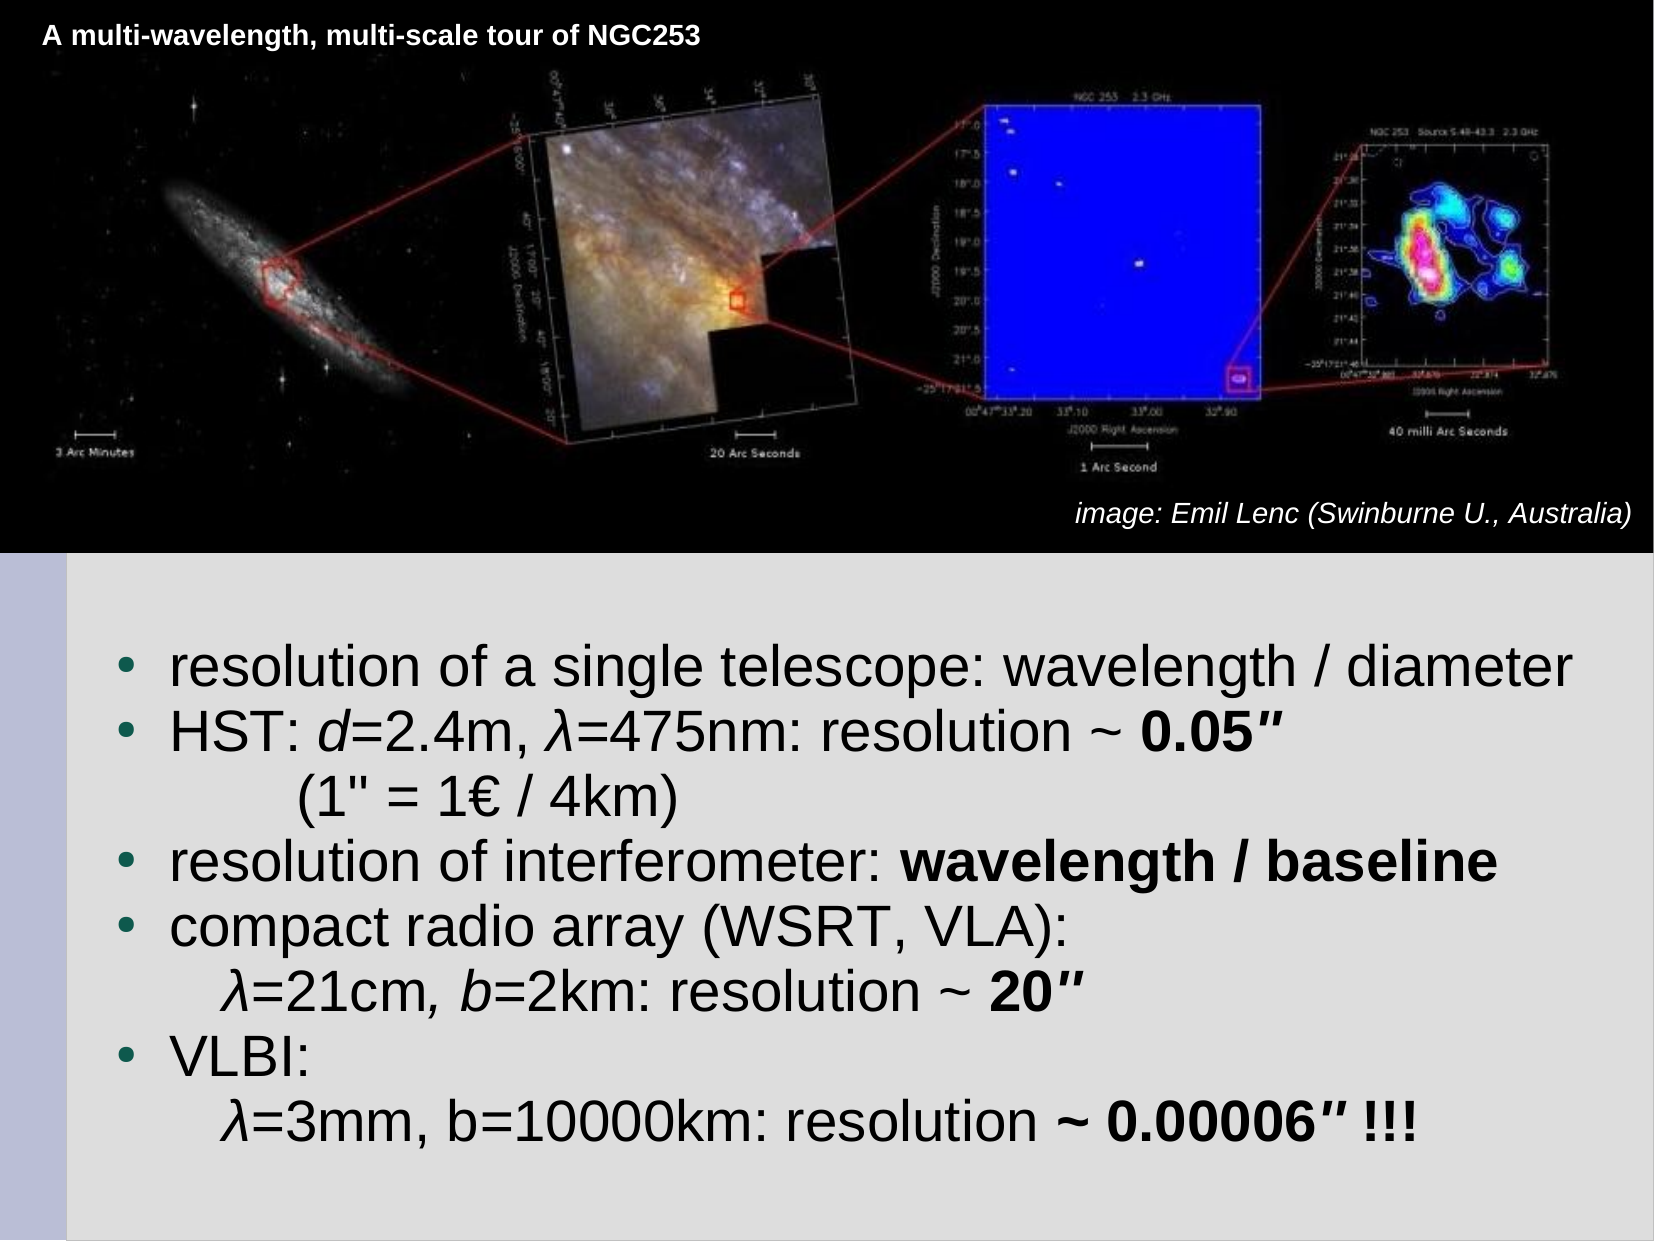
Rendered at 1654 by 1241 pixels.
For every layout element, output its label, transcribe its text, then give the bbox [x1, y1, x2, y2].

picture [0, 0, 1654, 553]
text_box A multi-wavelength, multi-scale tour of NGC253 [26, 11, 763, 60]
text_box image: Emil Lenc (Swinburne U., Australia) [1014, 489, 1649, 537]
list resolution of a single telescope: wavelength / diameter HST: d=2.4m, λ=475nm: resolution ~ 0.05'' (1'' = 1€ / 4km) resolution of interferometer: wavelength / baseline compact radio array (WSRT, VLA): λ=21cm, b=2km: resolution ~ 20'' VLBI: λ=3mm, b=10000km: resolution ~ 0.00006'' !!! [80, 633, 1595, 1154]
